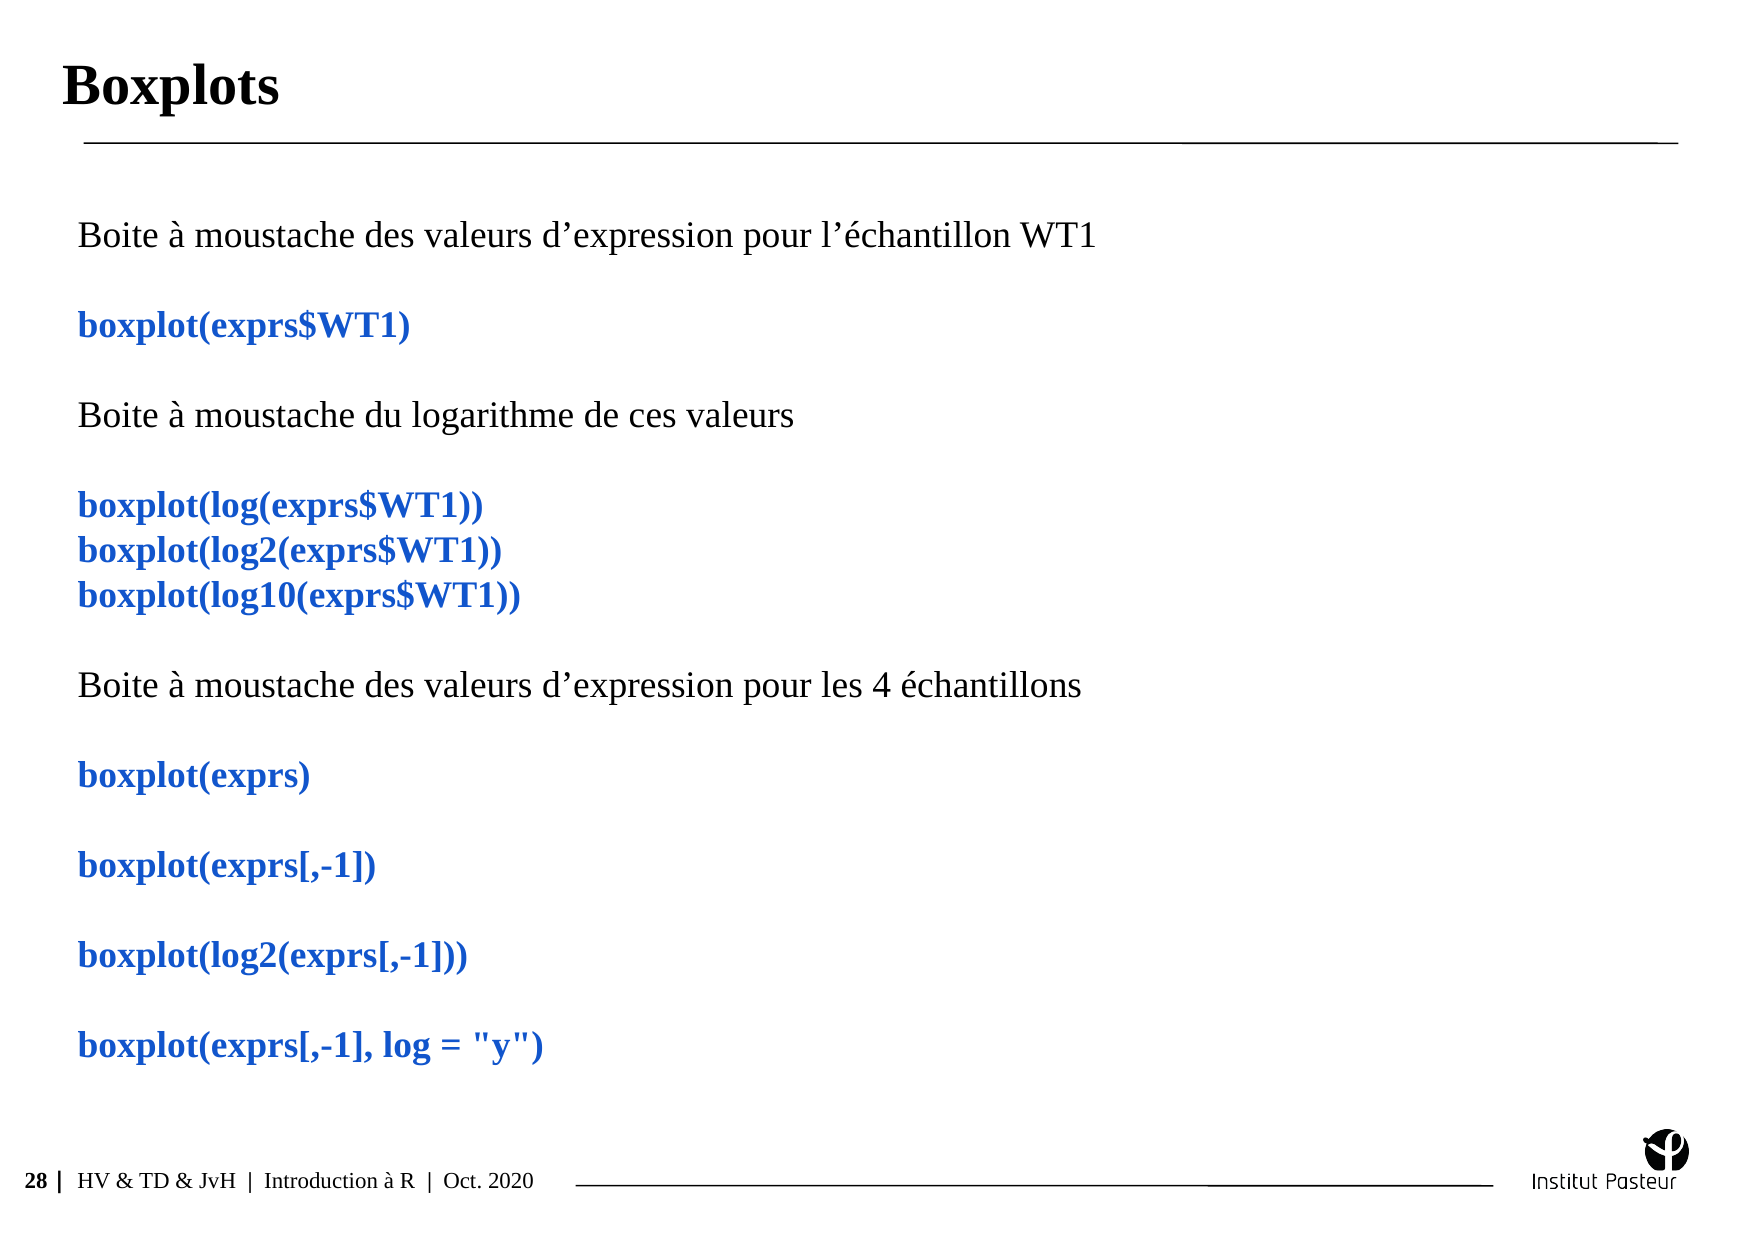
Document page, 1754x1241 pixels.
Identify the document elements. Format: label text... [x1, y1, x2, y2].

picture [1533, 1152, 1689, 1189]
text_box Boxplots [62, 2, 1692, 160]
list Boite à moustache des valeurs d’expression pour l’échantillon WT1 boxplot(exprs$WT1) Boite à moustache du logarithme de ces valeurs boxplot(log(exprs$WT1)) boxplot(log2(exprs$WT1)) boxplot(log10(exprs$WT1)) Boite à moustache des valeurs d’expression pour les 4 échantillons boxplot(exprs) boxplot(exprs[,-1]) boxplot(log2(exprs[,-1])) boxplot(exprs[,-1], log = "y") [62, 194, 1692, 1152]
